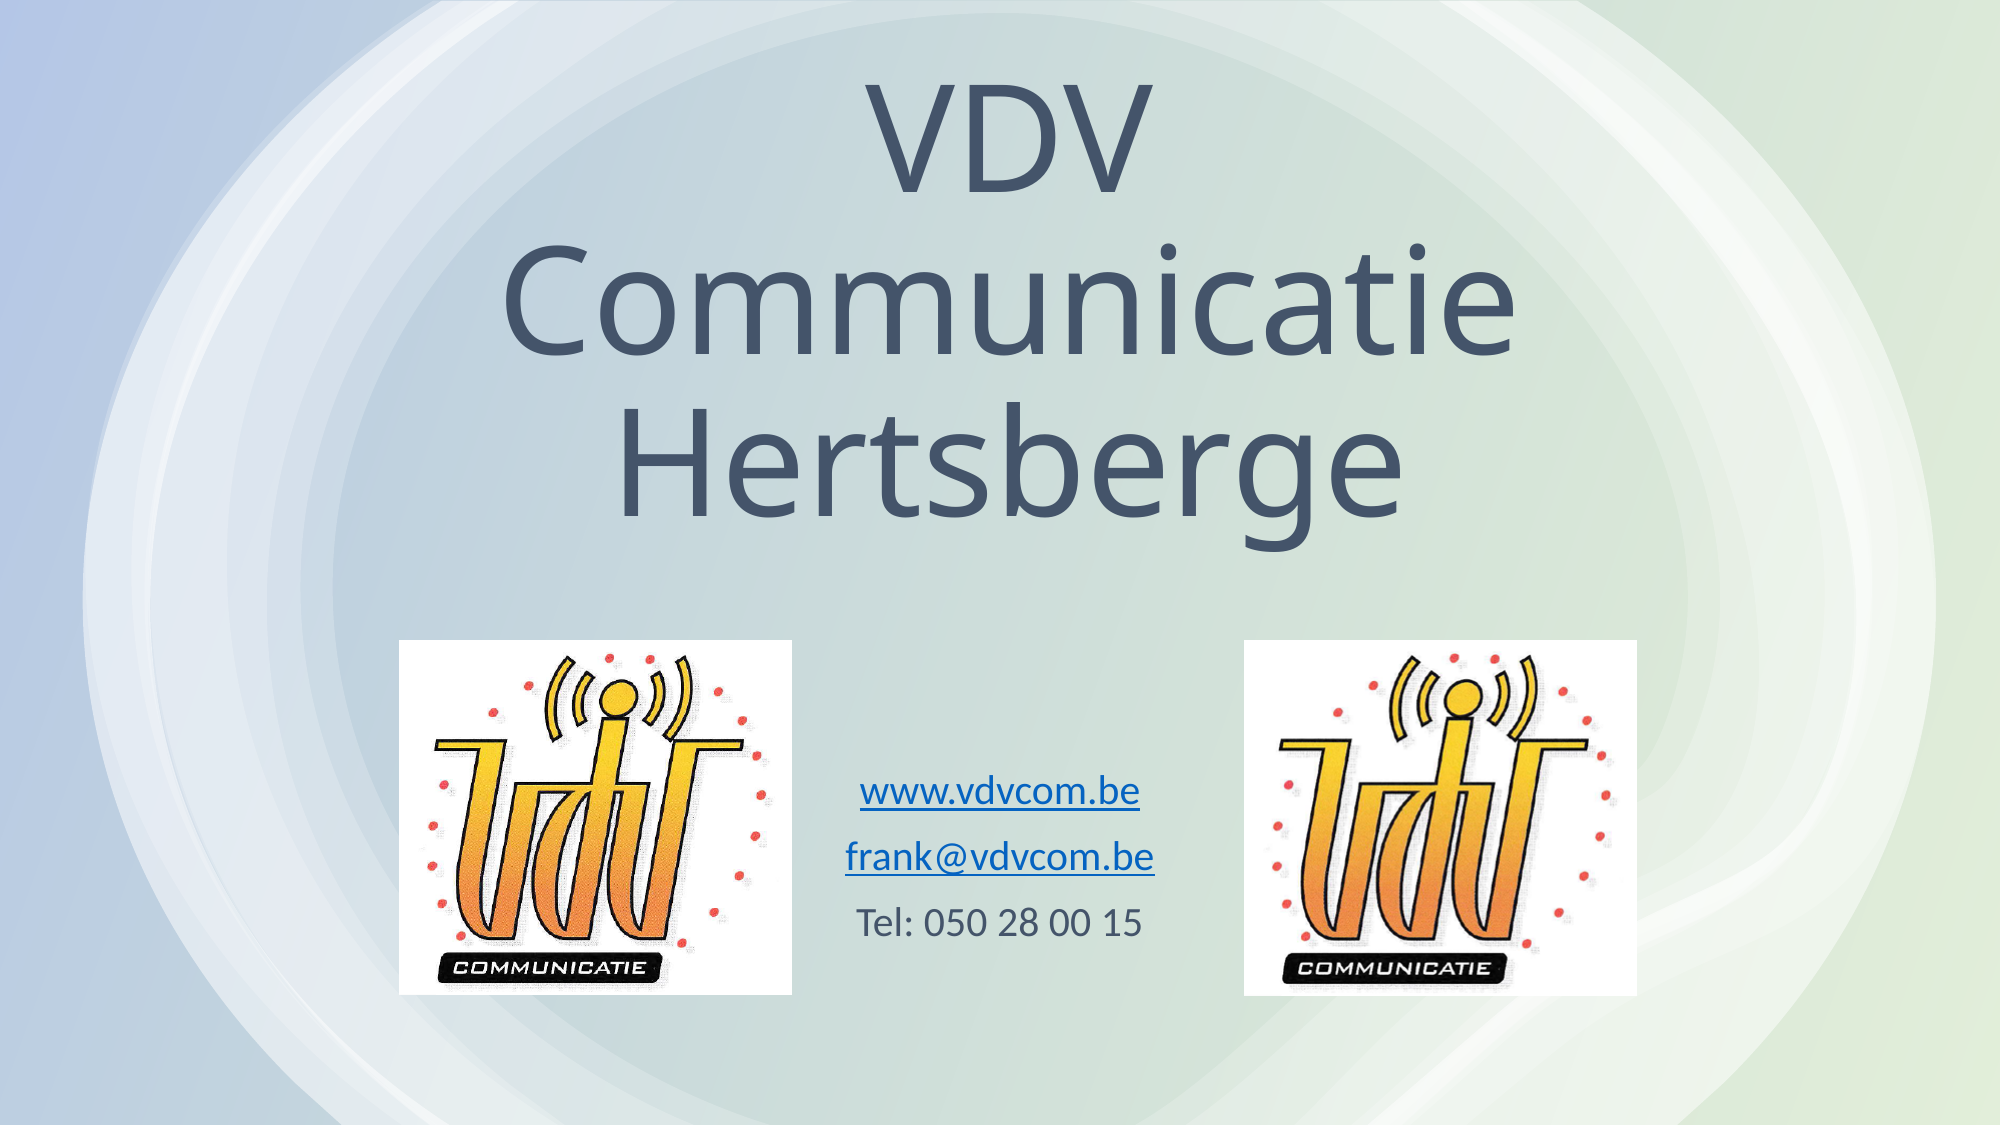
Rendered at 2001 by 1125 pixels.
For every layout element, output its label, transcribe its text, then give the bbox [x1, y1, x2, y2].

picture [1244, 640, 1637, 996]
text_box [0, 0, 2000, 1125]
text_box www.vdvcom.be frank@vdvcom.be Tel: 050 28 00 15 [792, 761, 1244, 874]
text_box VDV Communicatie Hertsberge [425, 177, 1595, 557]
picture [399, 640, 792, 995]
